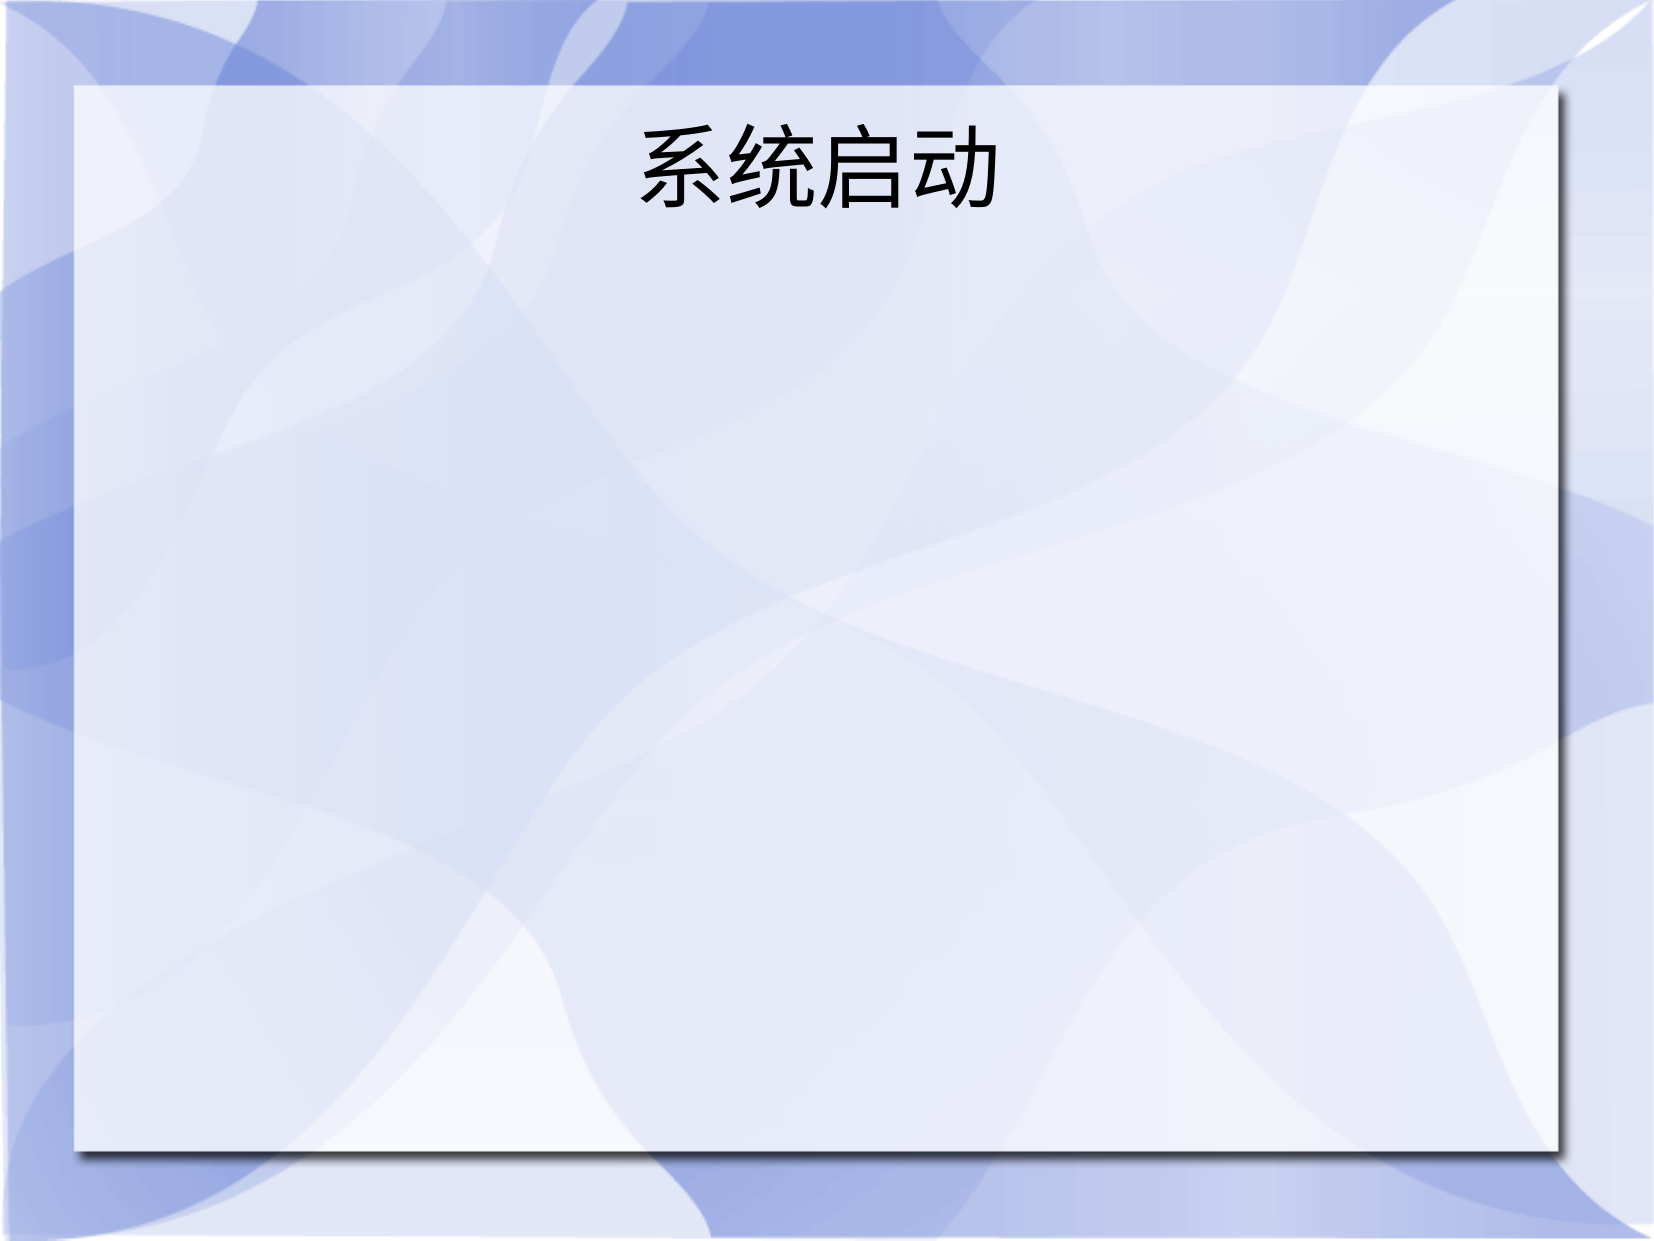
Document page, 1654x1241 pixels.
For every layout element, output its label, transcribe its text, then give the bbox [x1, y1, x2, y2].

picture [0, 0, 1654, 1241]
title 系统启动 [82, 98, 1554, 226]
